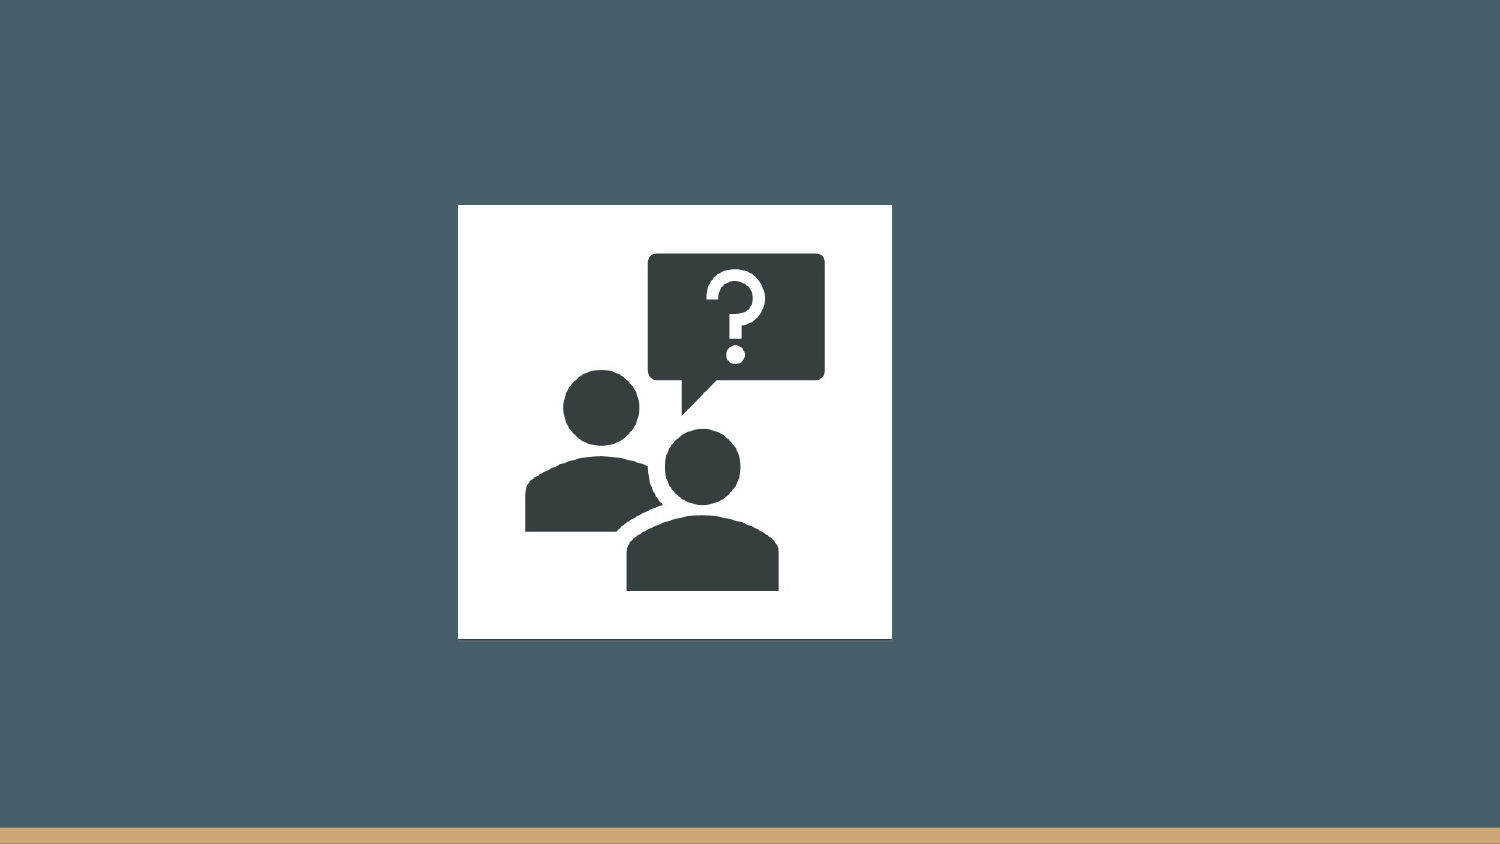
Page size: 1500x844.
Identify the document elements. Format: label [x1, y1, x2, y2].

picture [472, 219, 878, 625]
